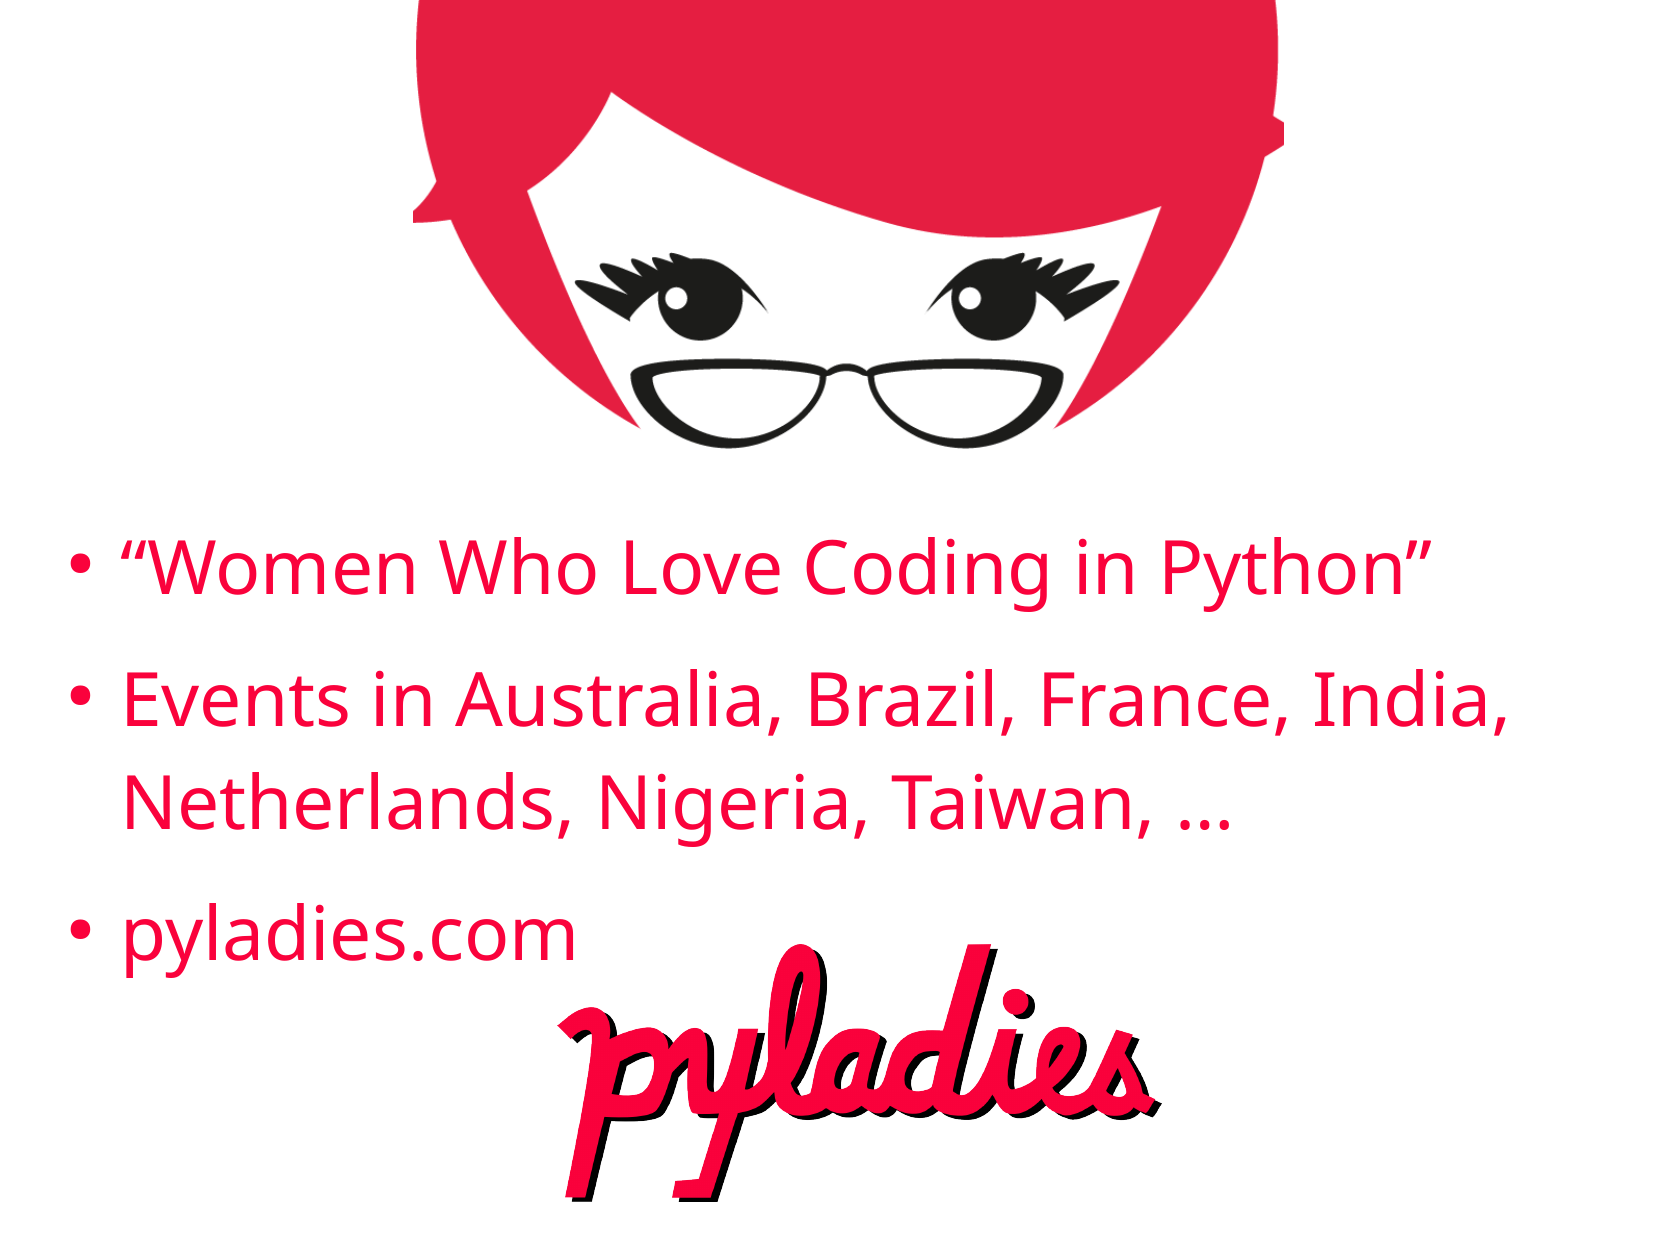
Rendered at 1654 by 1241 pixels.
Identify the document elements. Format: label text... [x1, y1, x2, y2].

picture [413, 0, 1284, 477]
list “Women Who Love Coding in Python” Events in Australia, Brazil, France, India, Netherlands, Nigeria, Taiwan, … pyladies.com [49, 514, 1654, 1241]
picture [557, 944, 1162, 1202]
